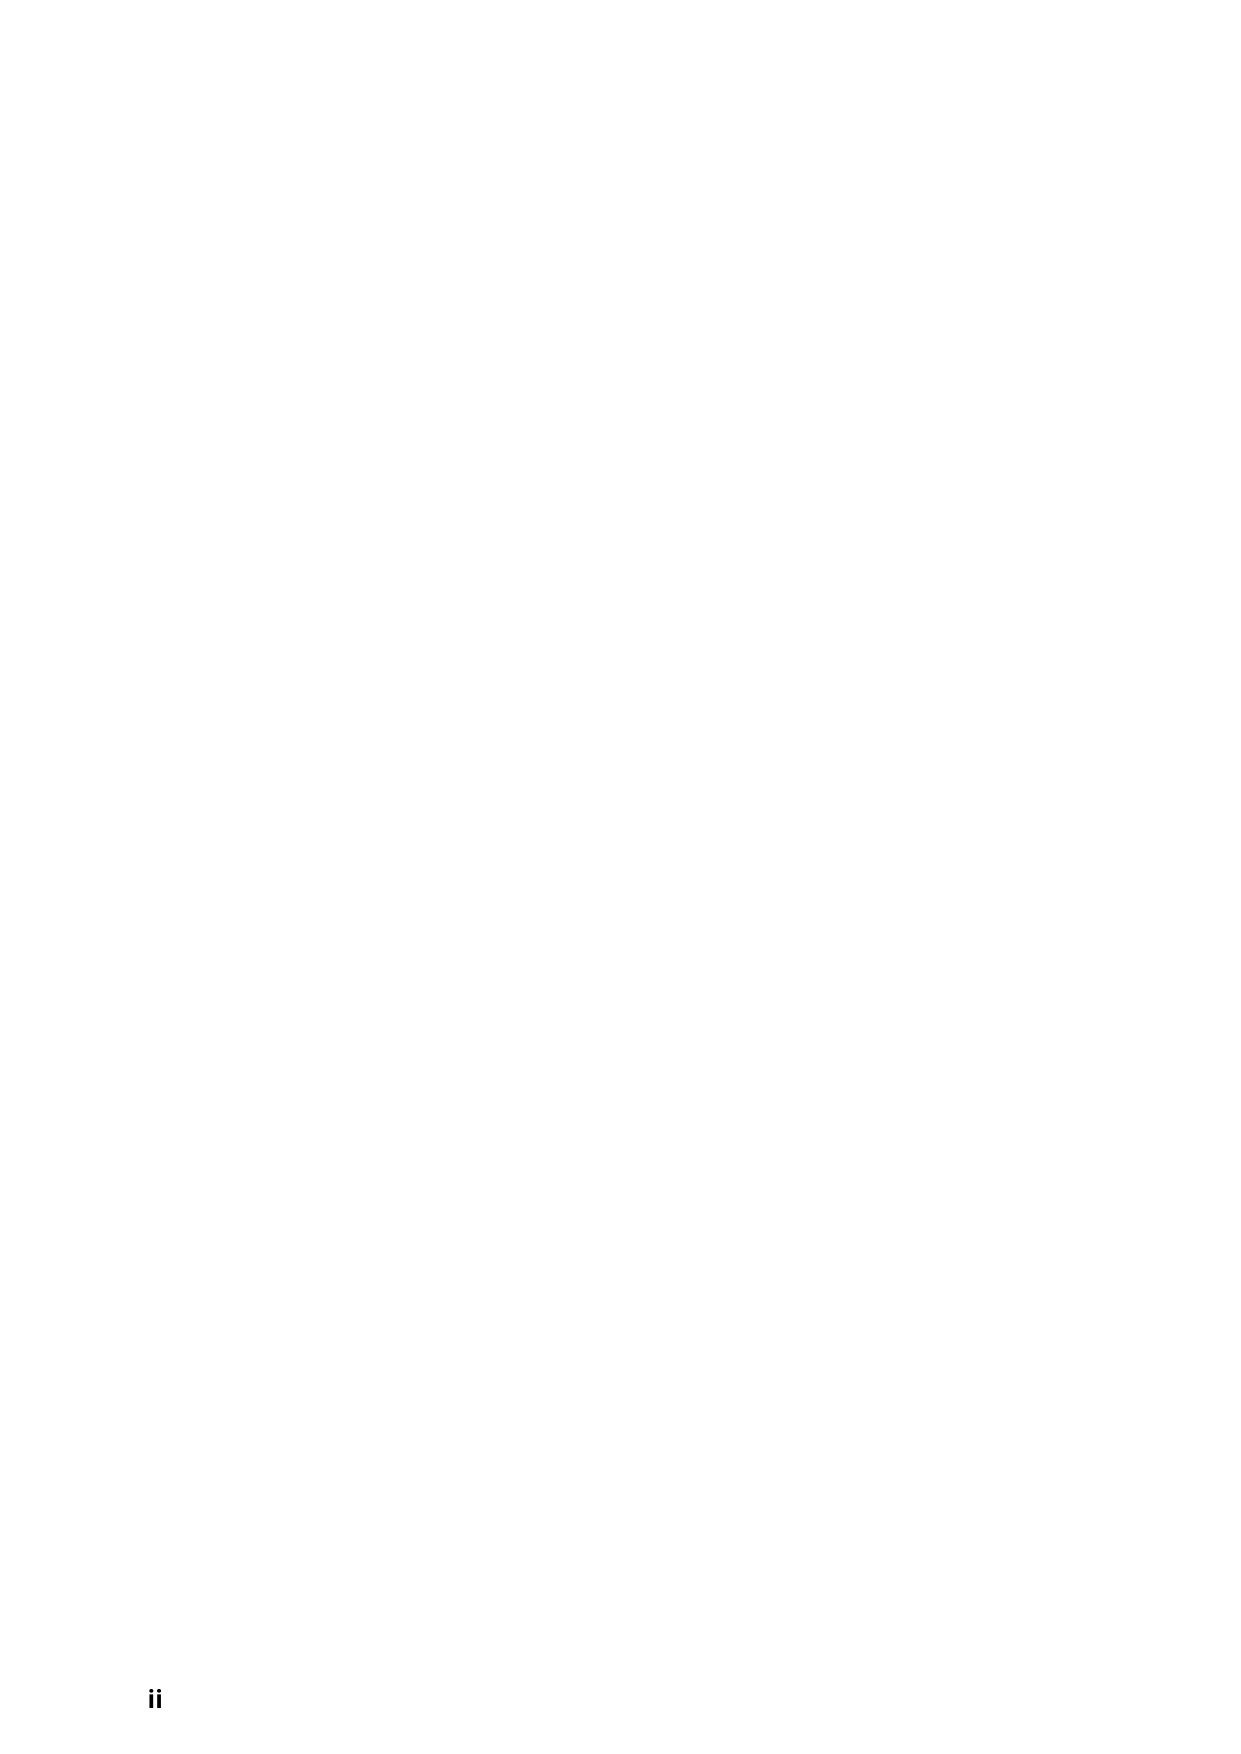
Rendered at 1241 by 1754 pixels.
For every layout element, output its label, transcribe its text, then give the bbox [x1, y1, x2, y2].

text_box ii [147, 1681, 173, 1718]
